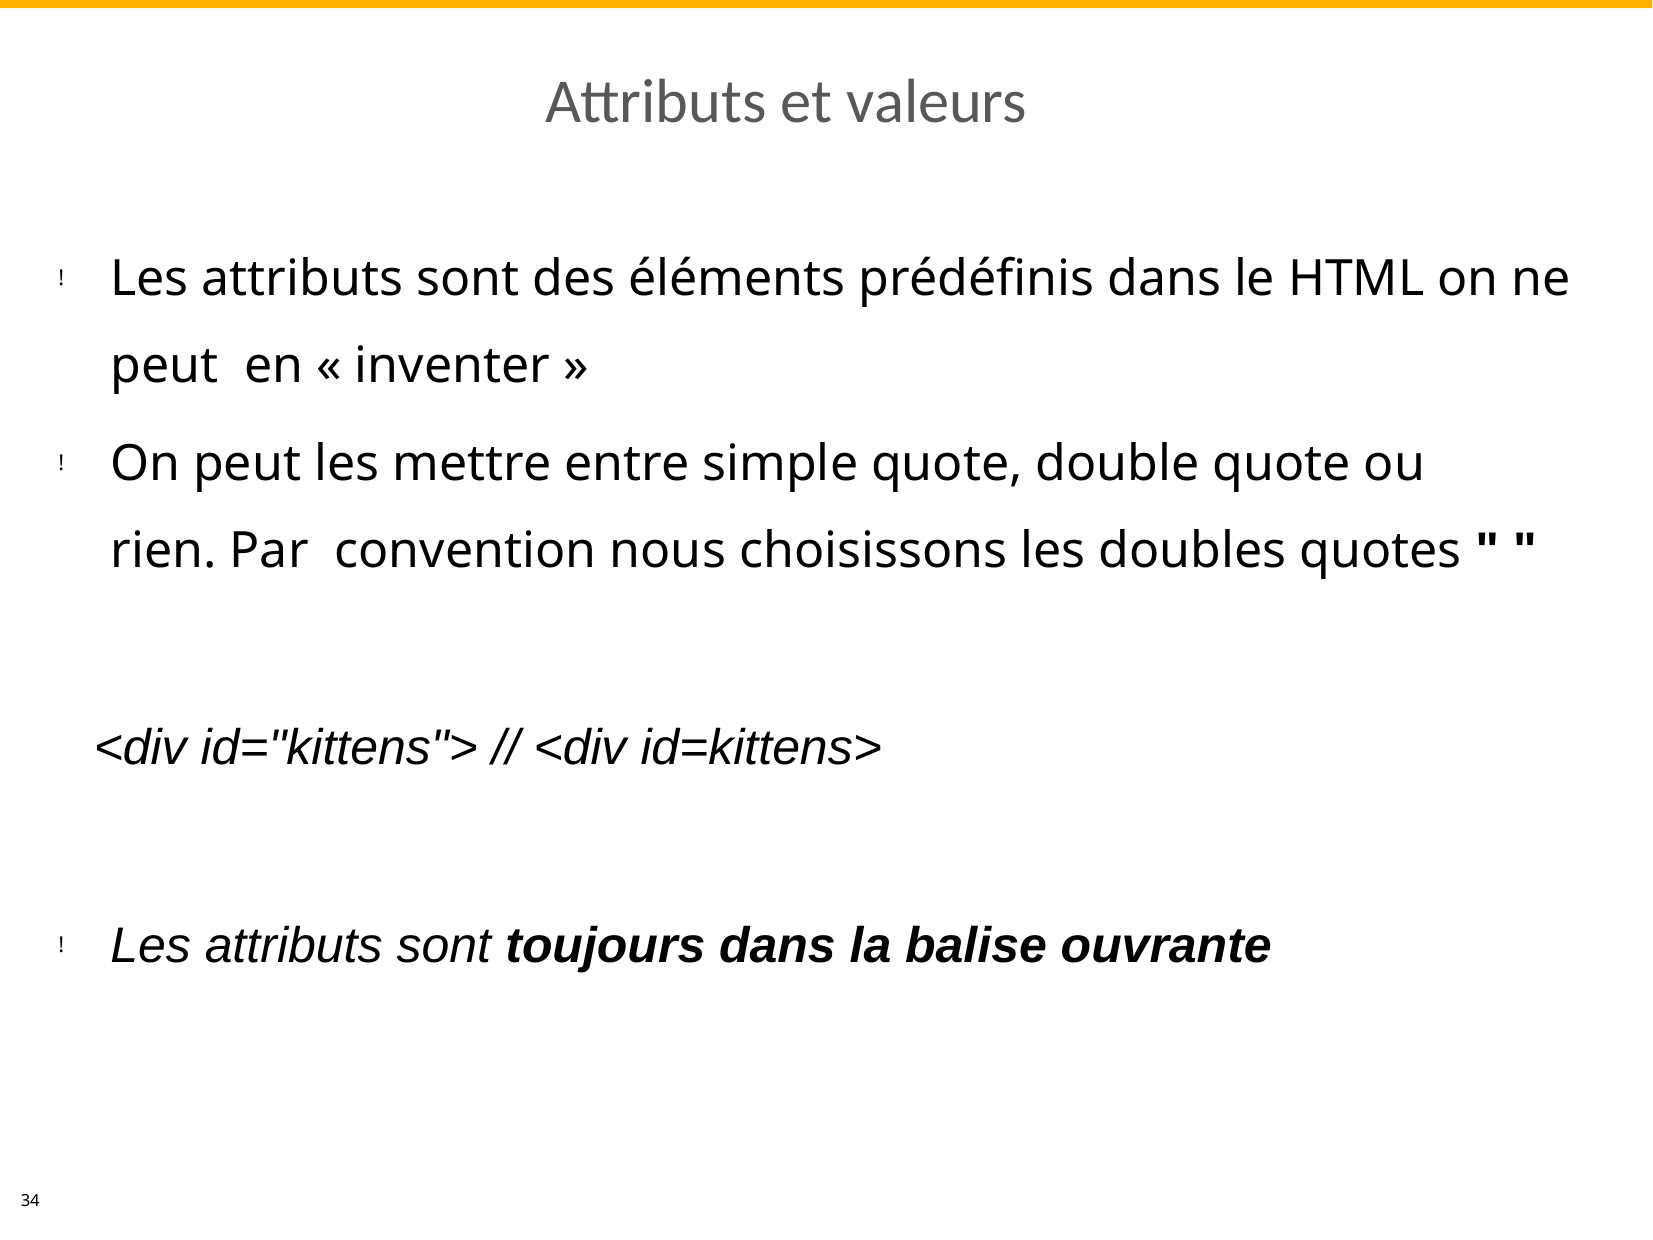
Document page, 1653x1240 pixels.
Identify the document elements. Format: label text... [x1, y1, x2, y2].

text_box <numéro> [14, 1189, 46, 1213]
text_box On peut les mettre entre simple quote, double quote ou rien. Par convention nous choisissons les doubles quotes " " [108, 401, 1538, 578]
text_box ! [56, 260, 74, 290]
text_box ! [56, 927, 74, 957]
text_box <div id="kittens"> // <div id=kittens> [91, 712, 885, 775]
text_box Les attributs sont toujours dans la balise ouvrante [108, 910, 1275, 973]
text_box Les attributs sont des éléments prédéfinis dans le HTML on ne peut en « inventer » [108, 216, 1608, 393]
text_box ! [56, 446, 74, 476]
title Attributs et valeurs [543, 58, 1118, 268]
